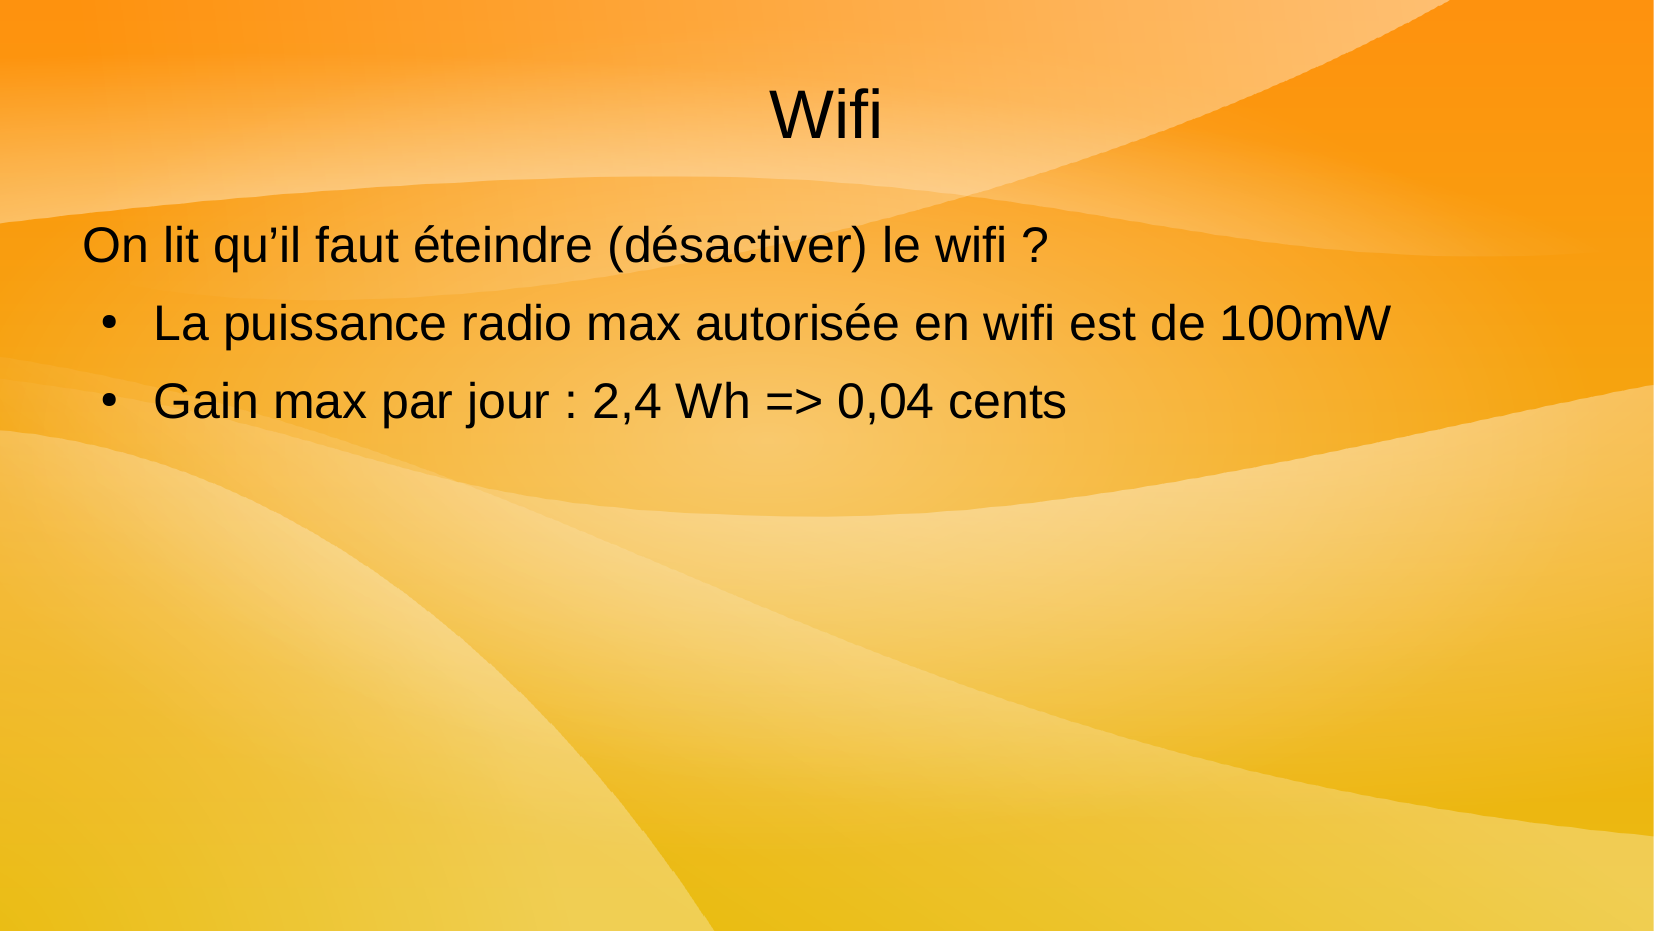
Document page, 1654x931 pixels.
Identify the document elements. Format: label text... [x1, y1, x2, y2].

picture [0, 0, 1654, 931]
title Wifi [82, 37, 1571, 193]
list On lit qu’il faut éteindre (désactiver) le wifi ? La puissance radio max autorisée en wifi est de 100mW Gain max par jour : 2,4 Wh => 0,04 cents [82, 217, 1571, 758]
